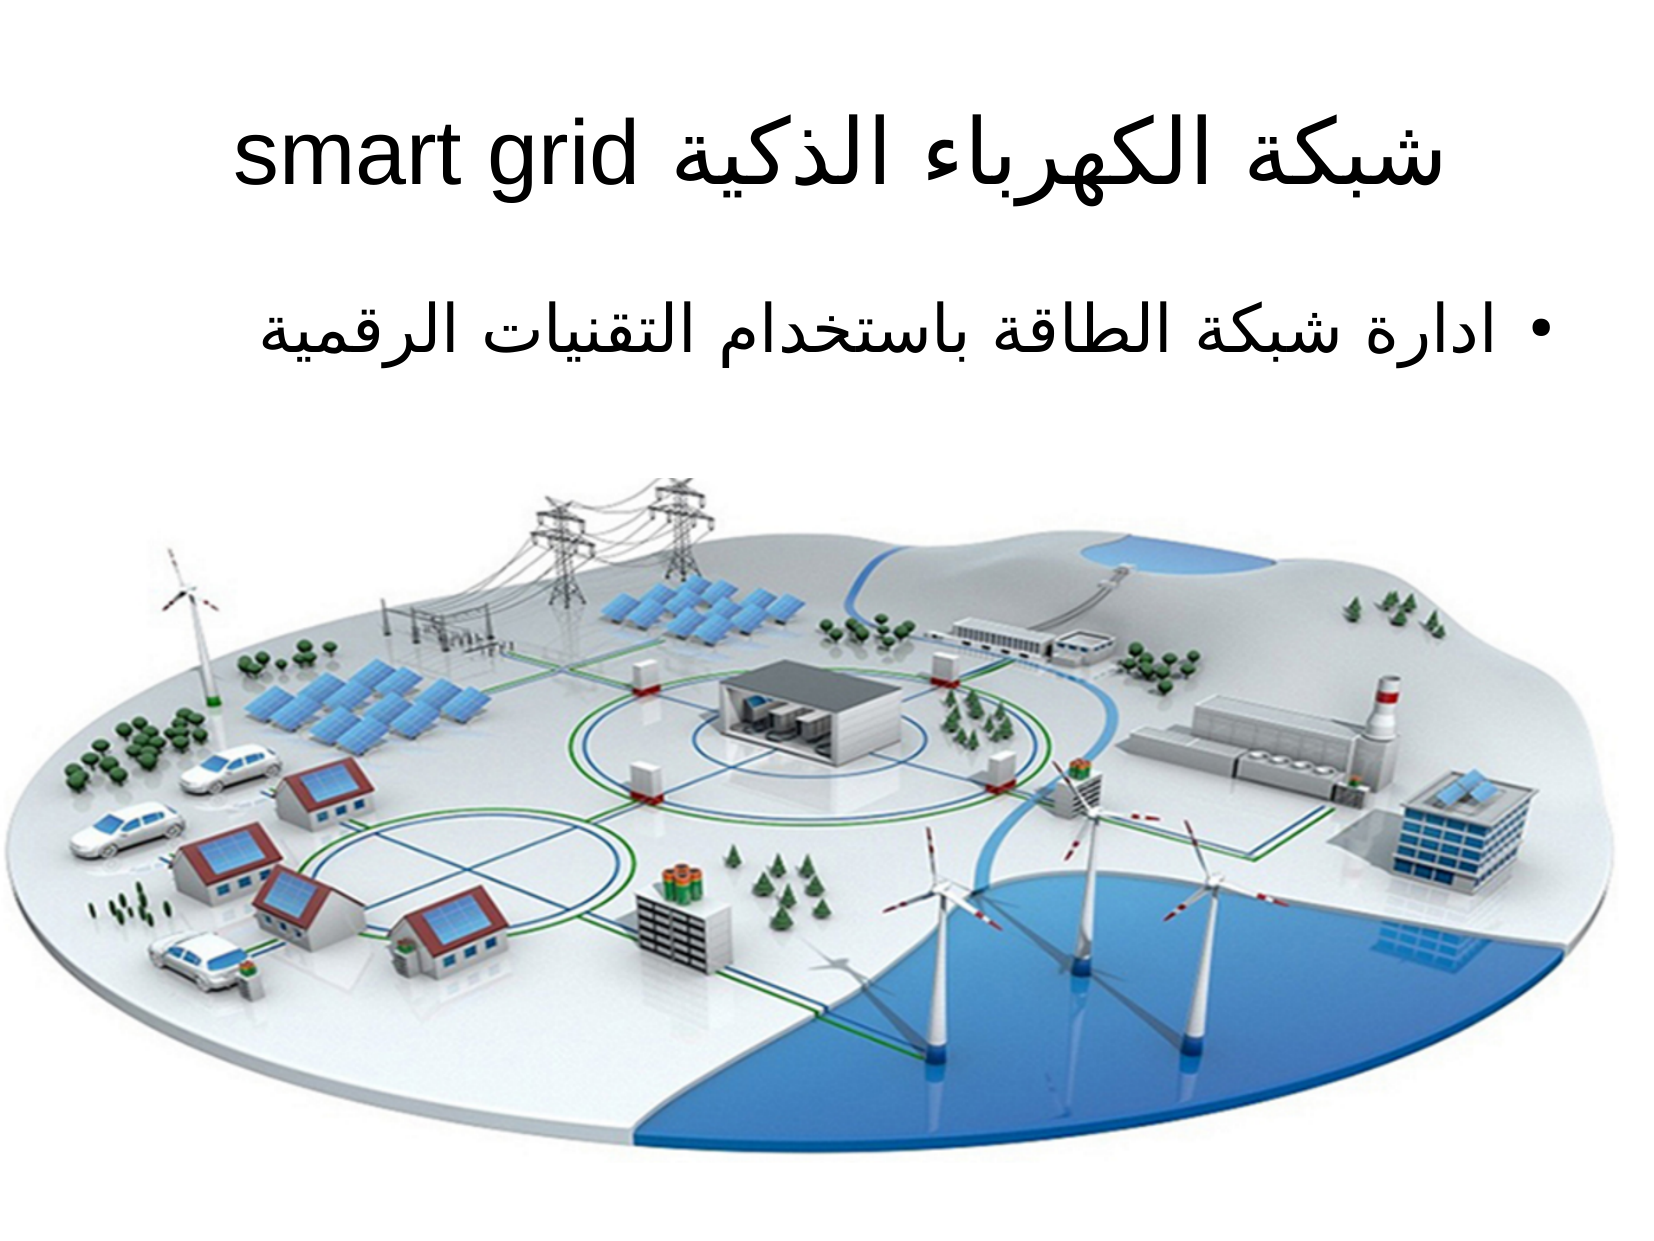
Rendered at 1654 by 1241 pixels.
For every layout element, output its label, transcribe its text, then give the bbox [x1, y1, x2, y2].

list ادارة شبكة الطاقة باستخدام التقنيات الرقمية [82, 290, 1571, 1010]
picture [0, 478, 1619, 1165]
title شبكة الكهرباء الذكية smart grid [82, 49, 1571, 257]
